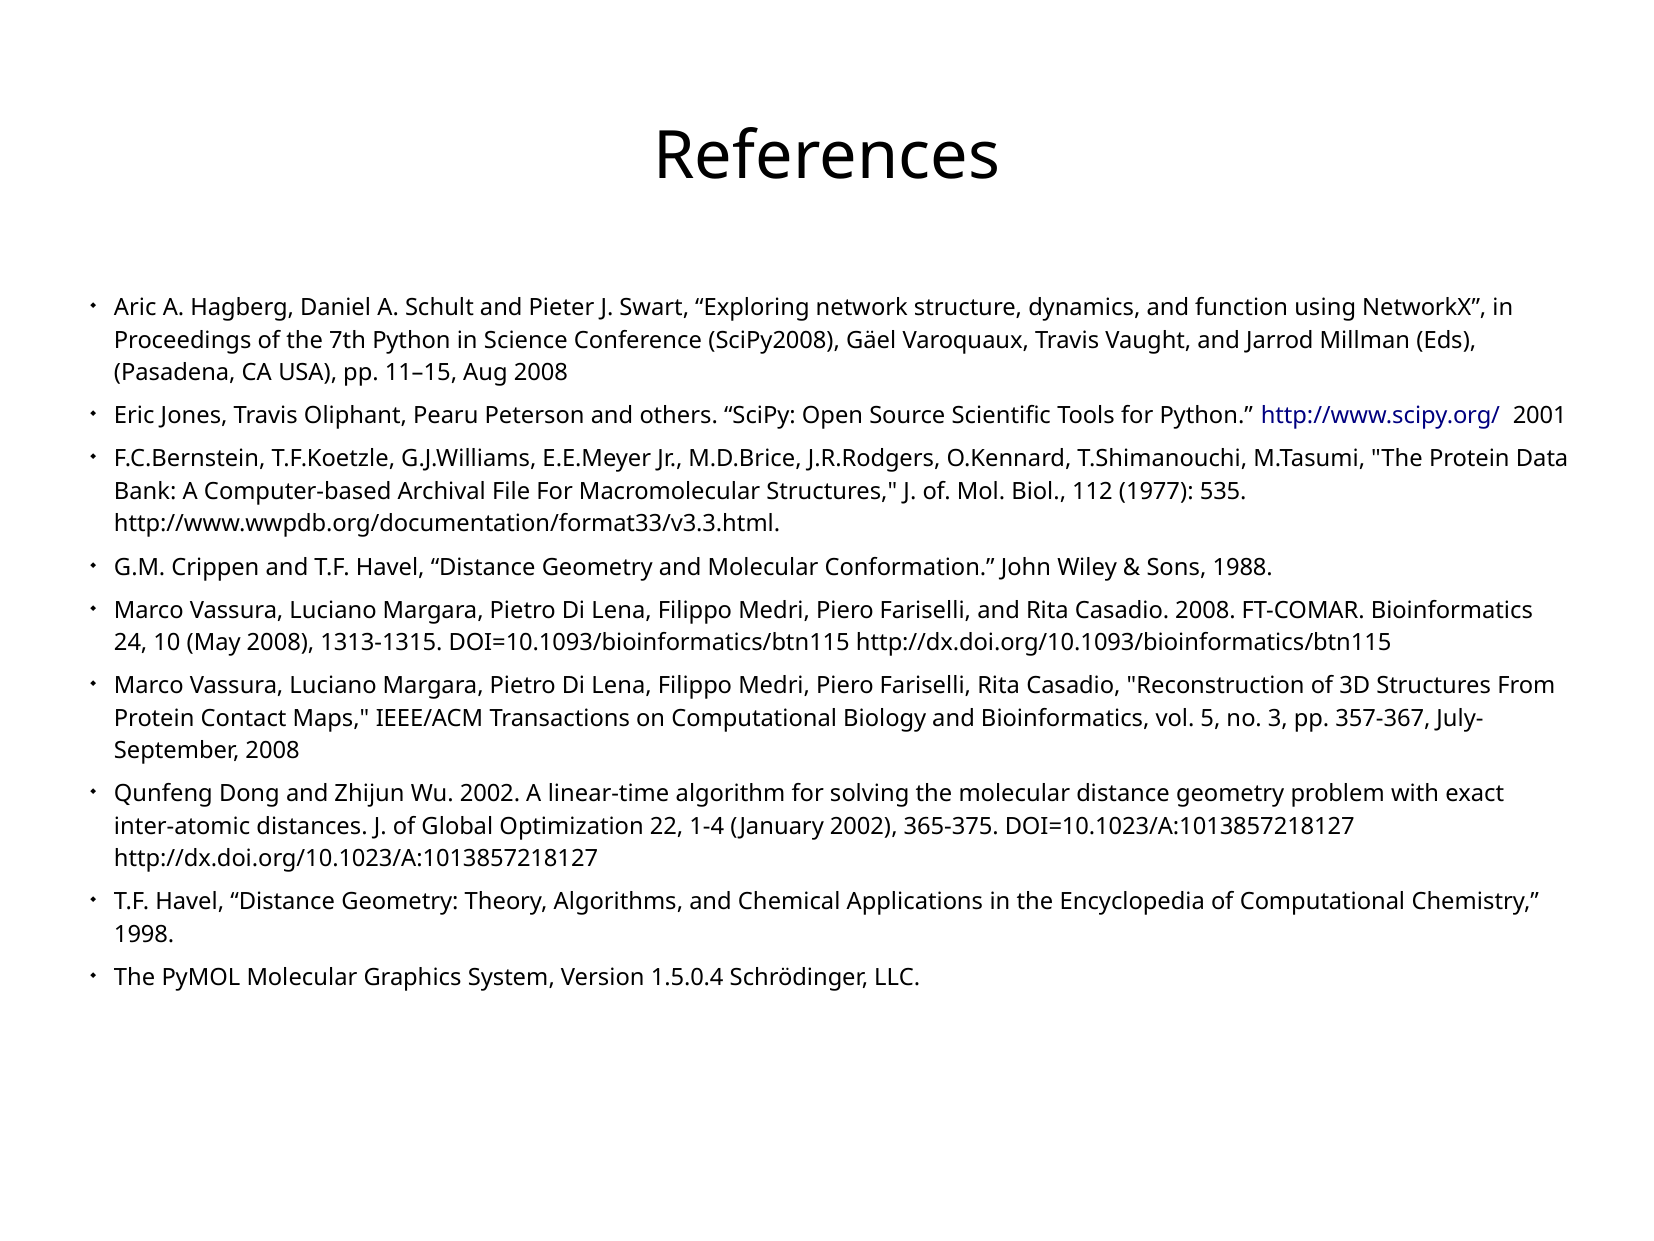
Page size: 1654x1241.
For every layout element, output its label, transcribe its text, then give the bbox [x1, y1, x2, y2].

list Aric A. Hagberg, Daniel A. Schult and Pieter J. Swart, “Exploring network structure, dynamics, and function using NetworkX”, in Proceedings of the 7th Python in Science Conference (SciPy2008), Gäel Varoquaux, Travis Vaught, and Jarrod Millman (Eds), (Pasadena, CA USA), pp. 11–15, Aug 2008 Eric Jones, Travis Oliphant, Pearu Peterson and others. “SciPy: Open Source Scientific Tools for Python.” http://www.scipy.org/ 2001 F.C.Bernstein, T.F.Koetzle, G.J.Williams, E.E.Meyer Jr., M.D.Brice, J.R.Rodgers, O.Kennard, T.Shimanouchi, M.Tasumi, "The Protein Data Bank: A Computer-based Archival File For Macromolecular Structures," J. of. Mol. Biol., 112 (1977): 535. http://www.wwpdb.org/documentation/format33/v3.3.html. G.M. Crippen and T.F. Havel, “Distance Geometry and Molecular Conformation.” John Wiley & Sons, 1988. Marco Vassura, Luciano Margara, Pietro Di Lena, Filippo Medri, Piero Fariselli, and Rita Casadio. 2008. FT-COMAR. Bioinformatics 24, 10 (May 2008), 1313-1315. DOI=10.1093/bioinformatics/btn115 http://dx.doi.org/10.1093/bioinformatics/btn115 Marco Vassura, Luciano Margara, Pietro Di Lena, Filippo Medri, Piero Fariselli, Rita Casadio, "Reconstruction of 3D Structures From Protein Contact Maps," IEEE/ACM Transactions on Computational Biology and Bioinformatics, vol. 5, no. 3, pp. 357-367, July-September, 2008 Qunfeng Dong and Zhijun Wu. 2002. A linear-time algorithm for solving the molecular distance geometry problem with exact inter-atomic distances. J. of Global Optimization 22, 1-4 (January 2002), 365-375. DOI=10.1023/A:1013857218127 http://dx.doi.org/10.1023/A:1013857218127 T.F. Havel, “Distance Geometry: Theory, Algorithms, and Chemical Applications in the Encyclopedia of Computational Chemistry,” 1998. The PyMOL Molecular Graphics System, Version 1.5.0.4 Schrödinger, LLC. [82, 290, 1571, 1010]
title References [82, 49, 1571, 257]
